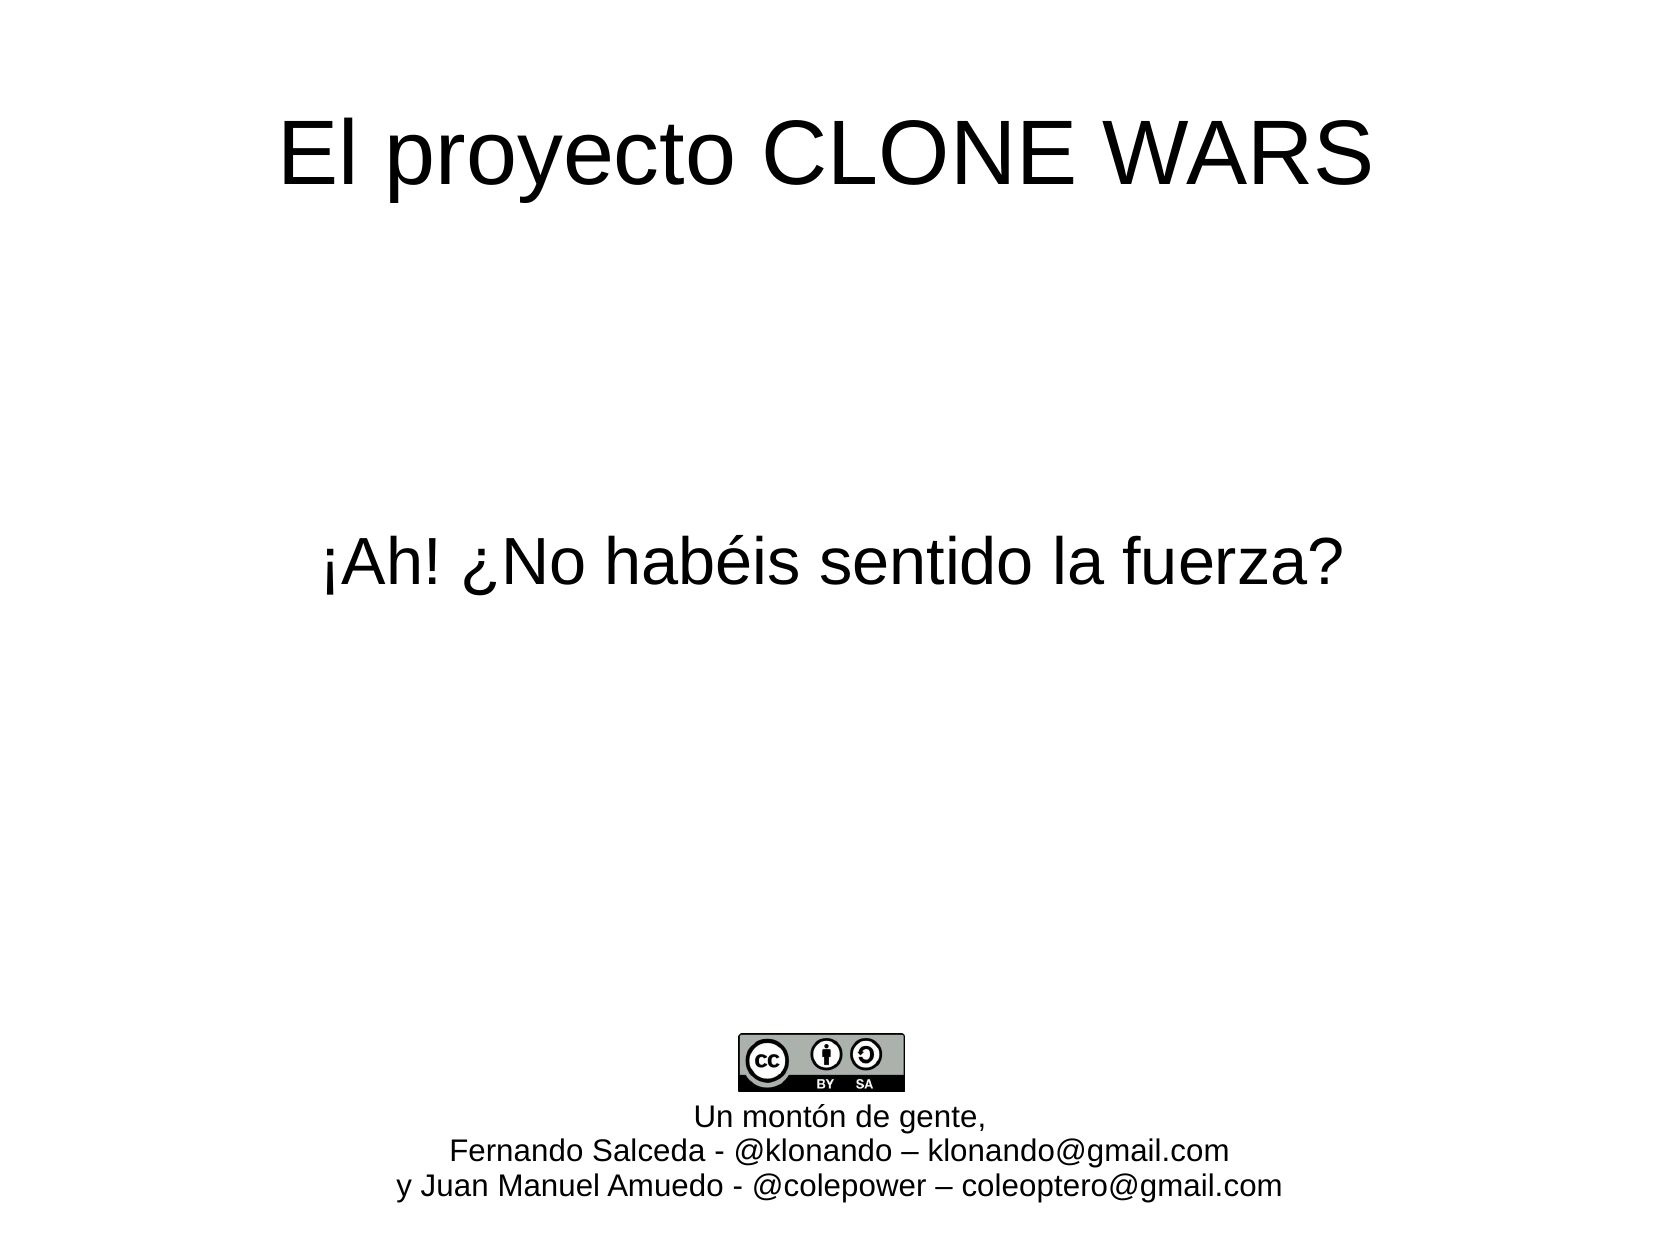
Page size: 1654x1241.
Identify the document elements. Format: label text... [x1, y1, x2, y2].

subtitle ¡Ah! ¿No habéis sentido la fuerza? [88, 295, 1577, 827]
title El proyecto CLONE WARS [82, 49, 1571, 257]
picture [738, 1033, 905, 1091]
text_box Un montón de gente, Fernando Salceda - @klonando – klonando@gmail.com y Juan Manuel Amuedo - @colepower – coleoptero@gmail.com [381, 1091, 1300, 1211]
